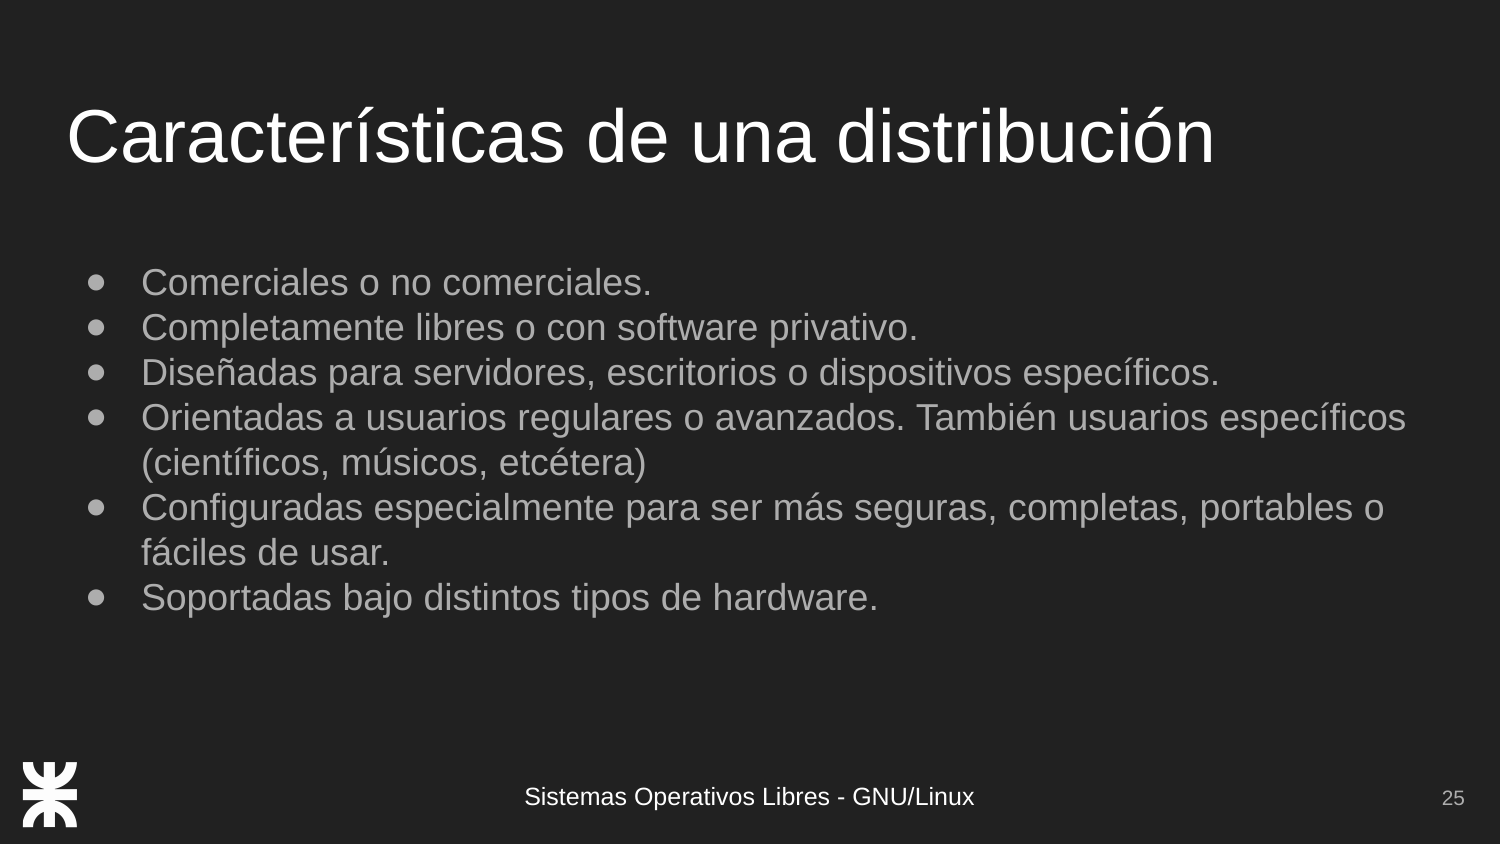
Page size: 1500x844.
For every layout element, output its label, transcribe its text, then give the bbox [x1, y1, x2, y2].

title Sistemas Operativos Libres - GNU/Linux [254, 748, 1246, 843]
title Características de una distribución [51, 72, 1449, 167]
slide_number <number> [1389, 764, 1480, 830]
picture [22, 762, 77, 829]
list Comerciales o no comerciales. Completamente libres o con software privativo. Diseñadas para servidores, escritorios o dispositivos específicos. Orientadas a usuarios regulares o avanzados. También usuarios específicos (científicos, músicos, etcétera) Configuradas especialmente para ser más seguras, completas, portables o fáciles de usar. Soportadas bajo distintos tipos de hardware. [51, 243, 1449, 726]
